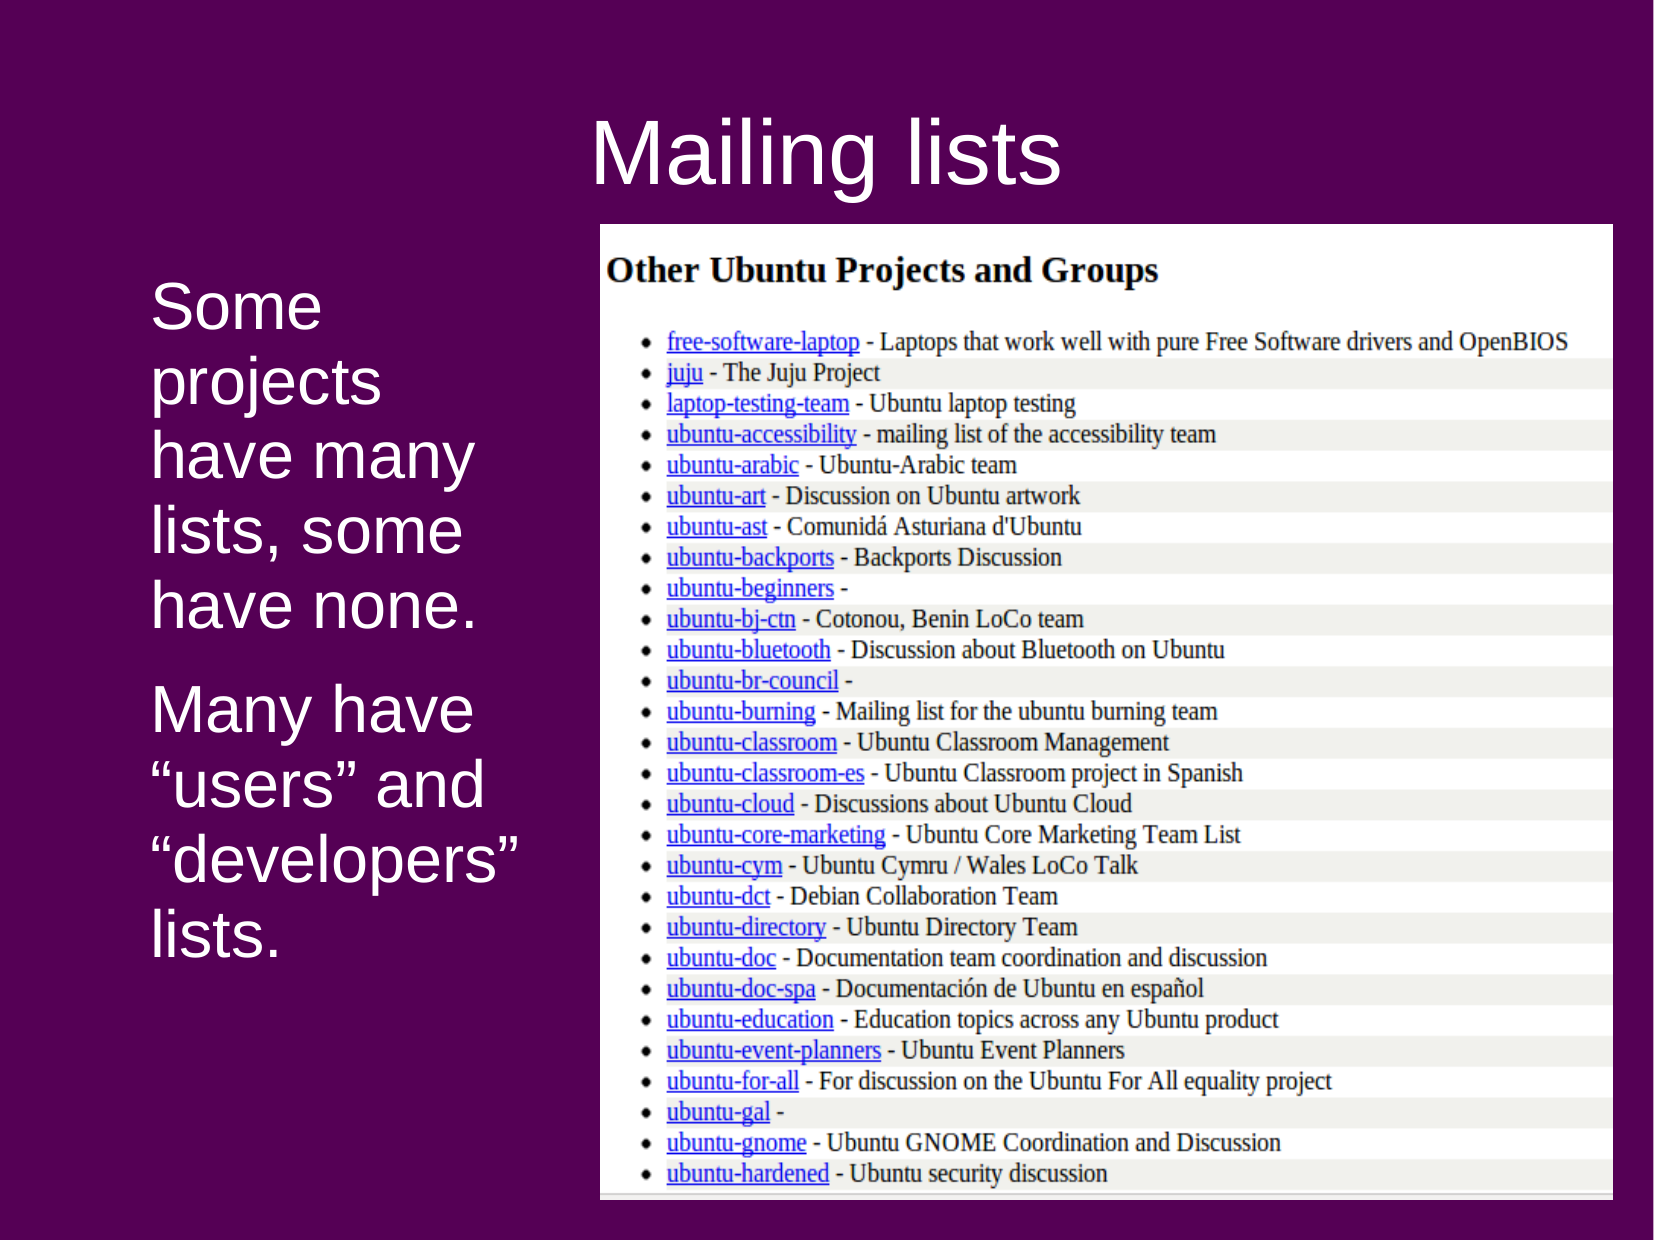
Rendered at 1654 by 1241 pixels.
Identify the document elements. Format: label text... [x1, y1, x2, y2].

title Mailing lists [82, 49, 1571, 257]
list Some projects have many lists, some have none. Many have “users” and “developers” lists. [79, 269, 526, 1163]
picture [600, 224, 1613, 1201]
